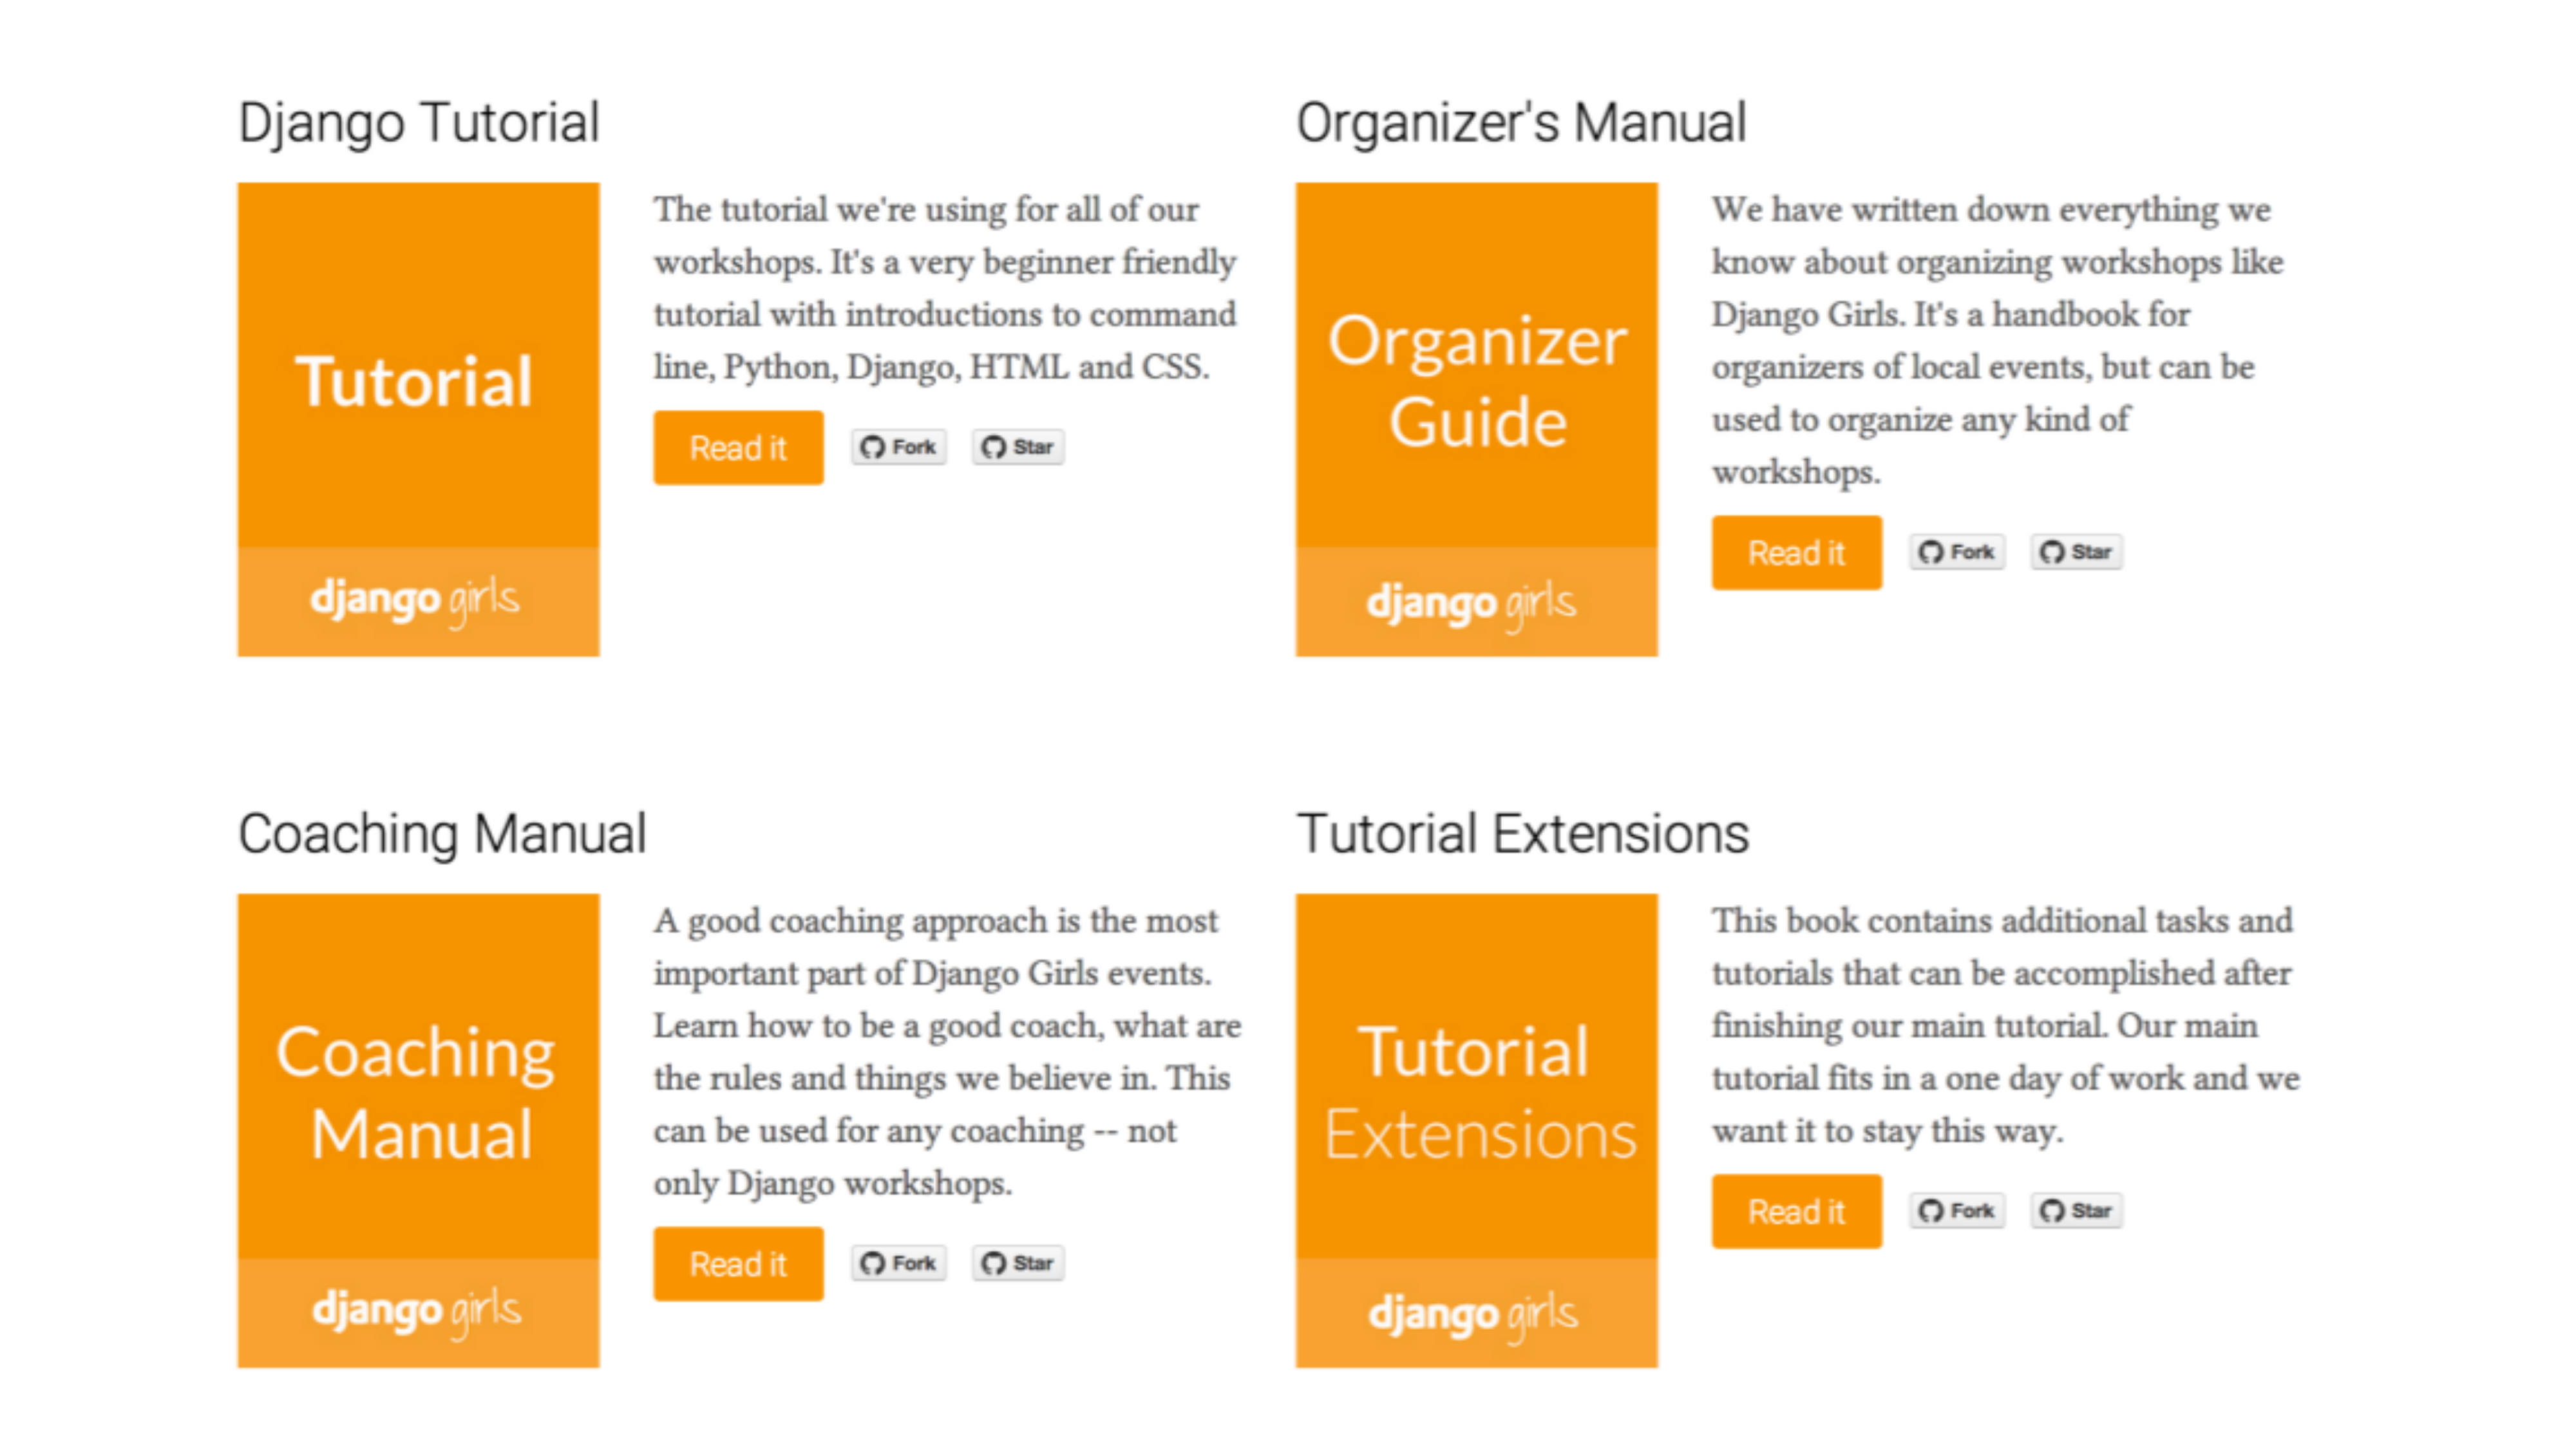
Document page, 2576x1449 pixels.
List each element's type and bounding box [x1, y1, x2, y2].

picture [120, 24, 2456, 1425]
